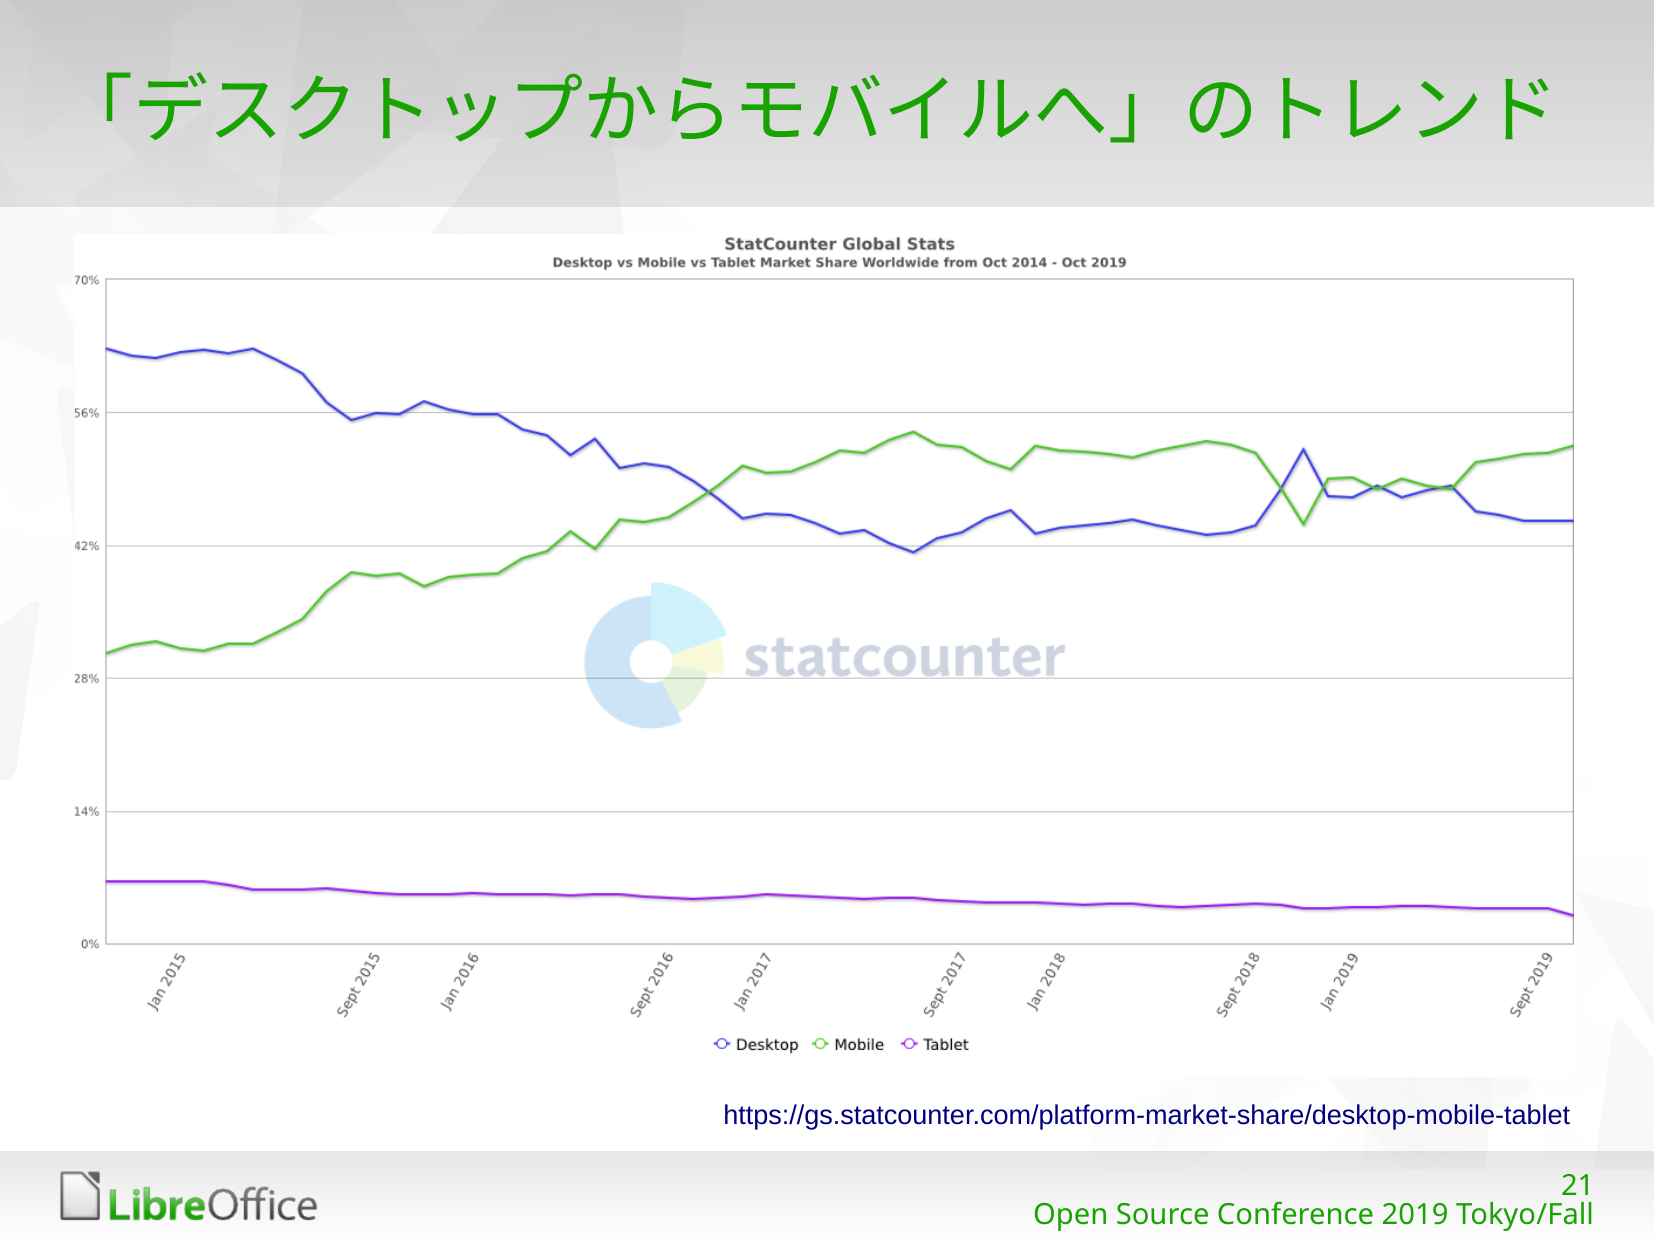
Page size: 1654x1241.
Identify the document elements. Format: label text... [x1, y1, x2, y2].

picture [0, 0, 1654, 1169]
text_box https://gs.statcounter.com/platform-market-share/desktop-mobile-tablet [708, 1092, 1625, 1152]
picture [41, 1152, 337, 1240]
title 「デスクトップからモバイルへ」のトレンド [59, 29, 1595, 178]
